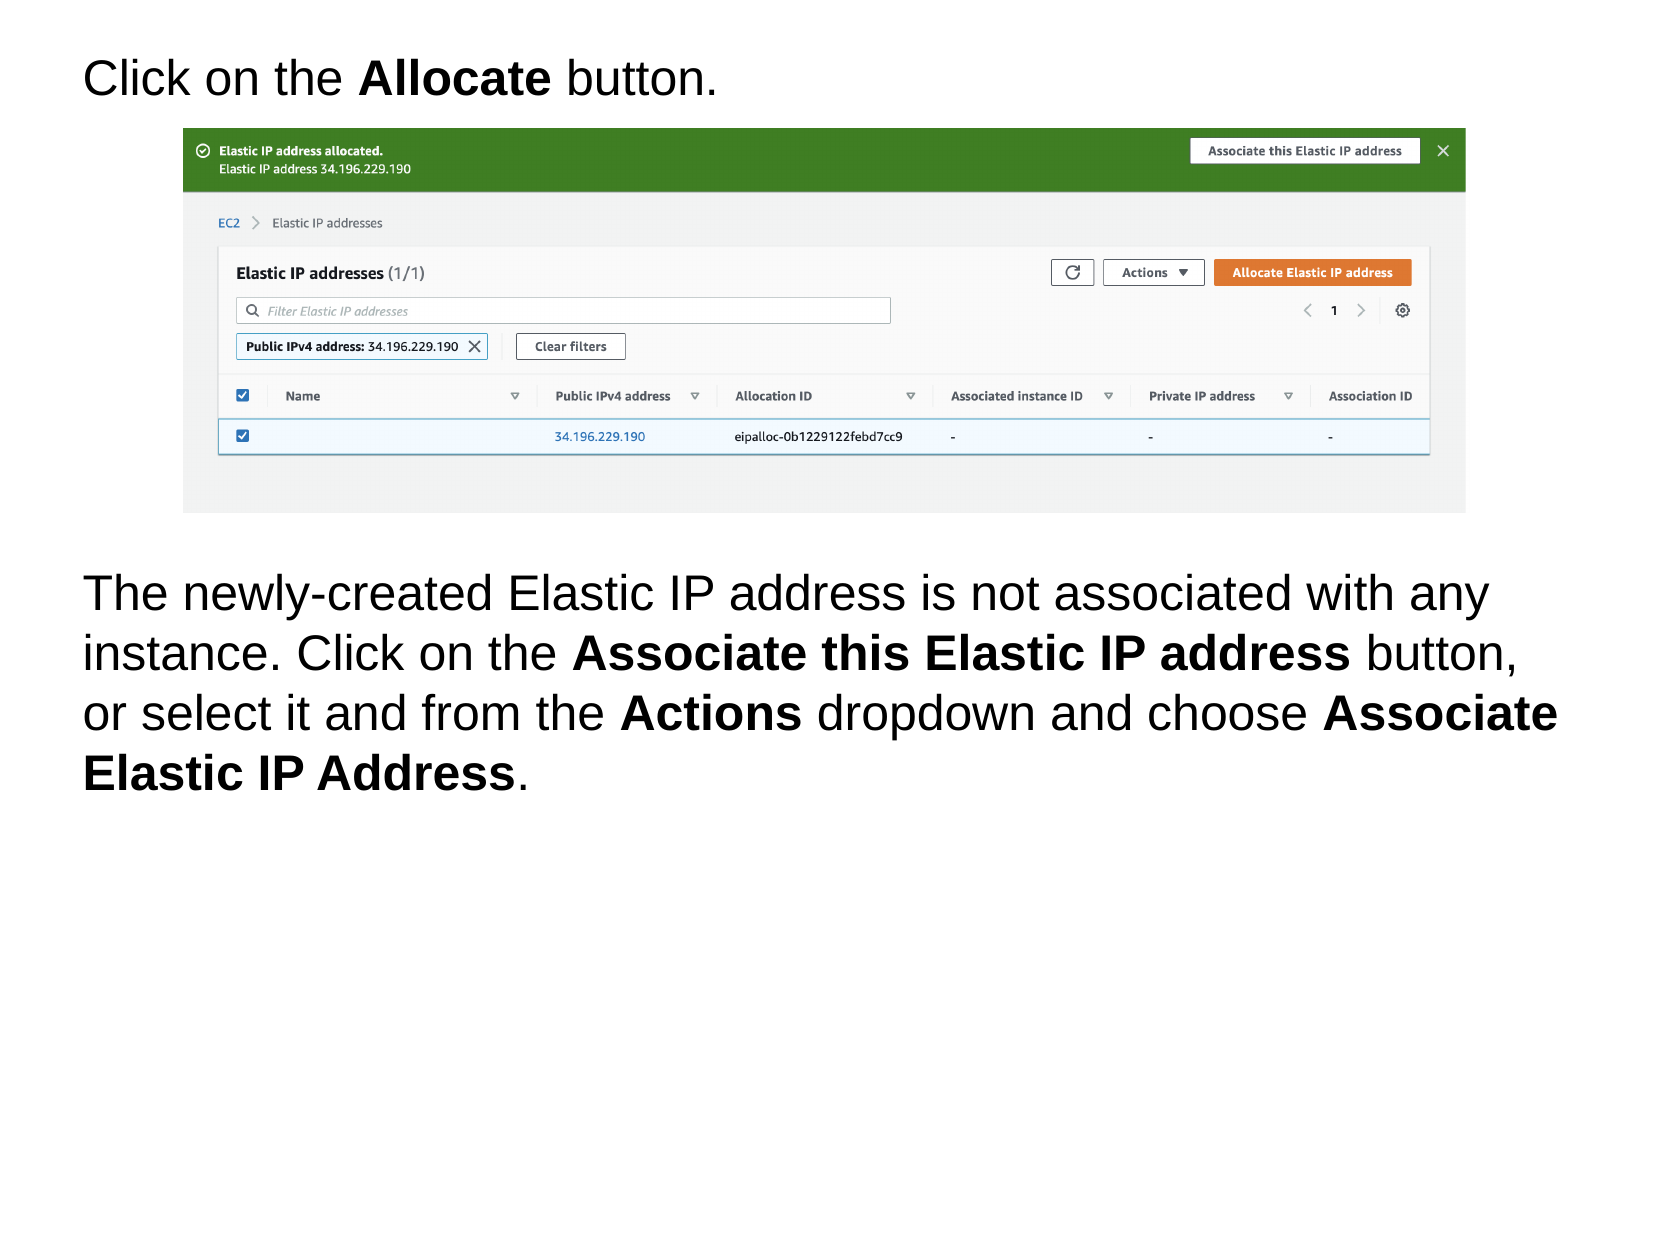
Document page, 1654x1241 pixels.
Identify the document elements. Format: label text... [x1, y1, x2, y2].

picture [183, 128, 1470, 513]
list Click on the Allocate button. [82, 45, 1571, 212]
text_box The newly-created Elastic IP address is not associated with any instance. Click on the Associate this Elastic IP address button, or select it and from the Actions dropdown and choose Associate Elastic IP Address. [82, 560, 1571, 801]
